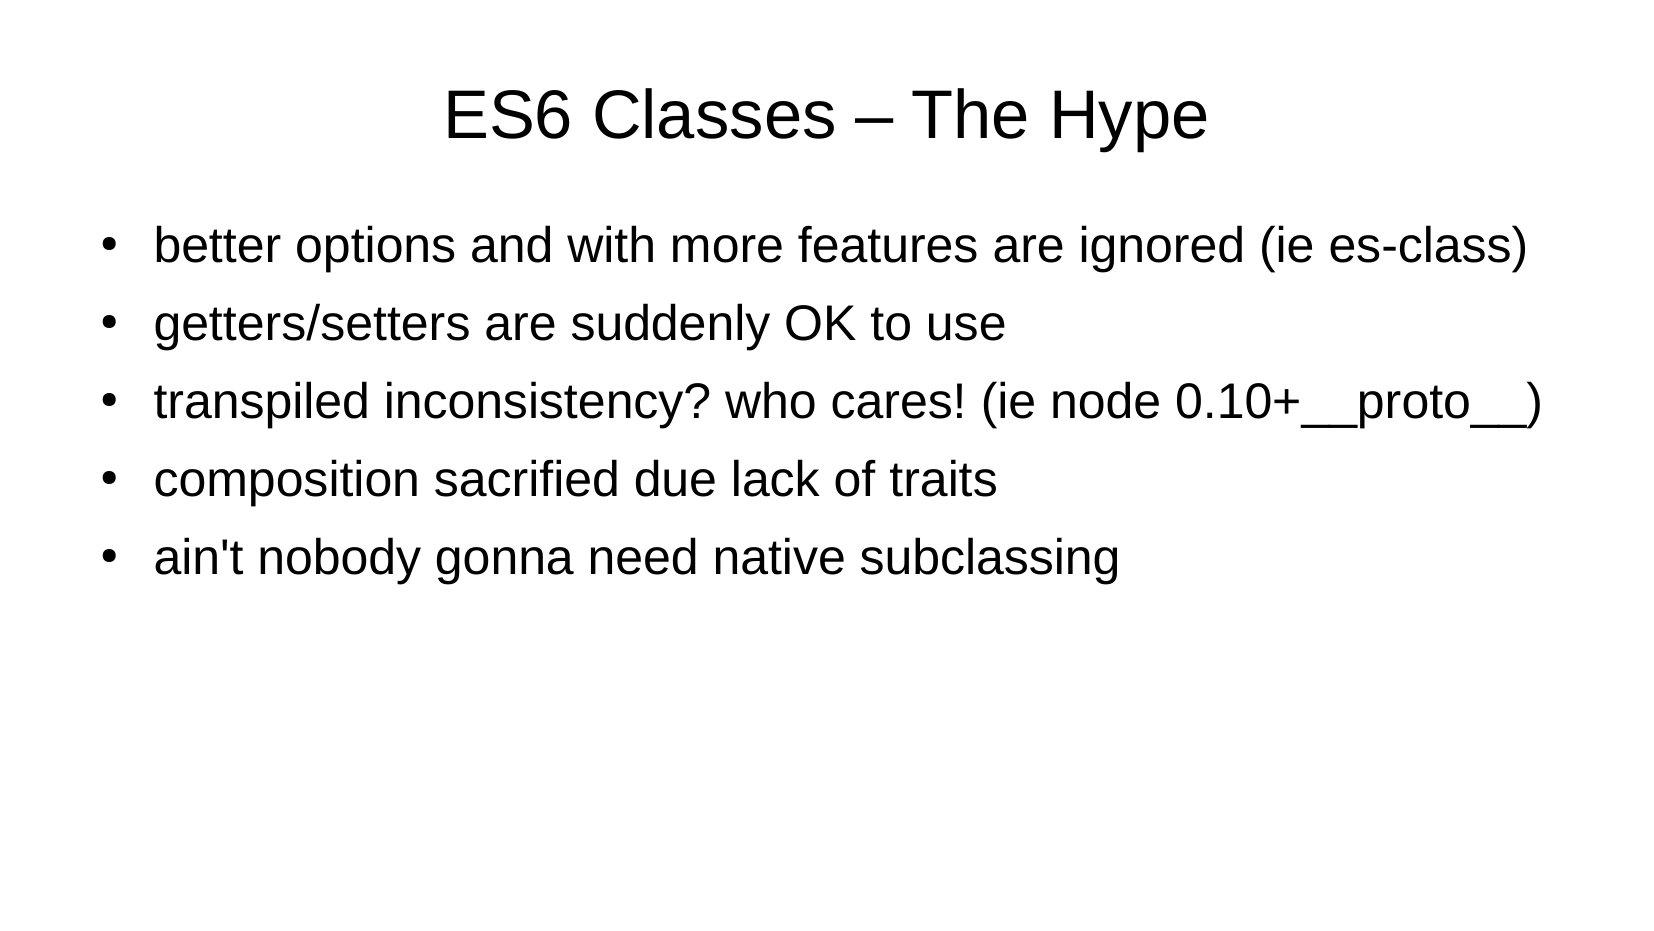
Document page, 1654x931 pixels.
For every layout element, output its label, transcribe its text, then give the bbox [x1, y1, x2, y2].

title ES6 Classes – The Hype [82, 37, 1571, 193]
list better options and with more features are ignored (ie es-class) getters/setters are suddenly OK to use transpiled inconsistency? who cares! (ie node 0.10+__proto__) composition sacrified due lack of traits ain't nobody gonna need native subclassing [82, 217, 1571, 758]
